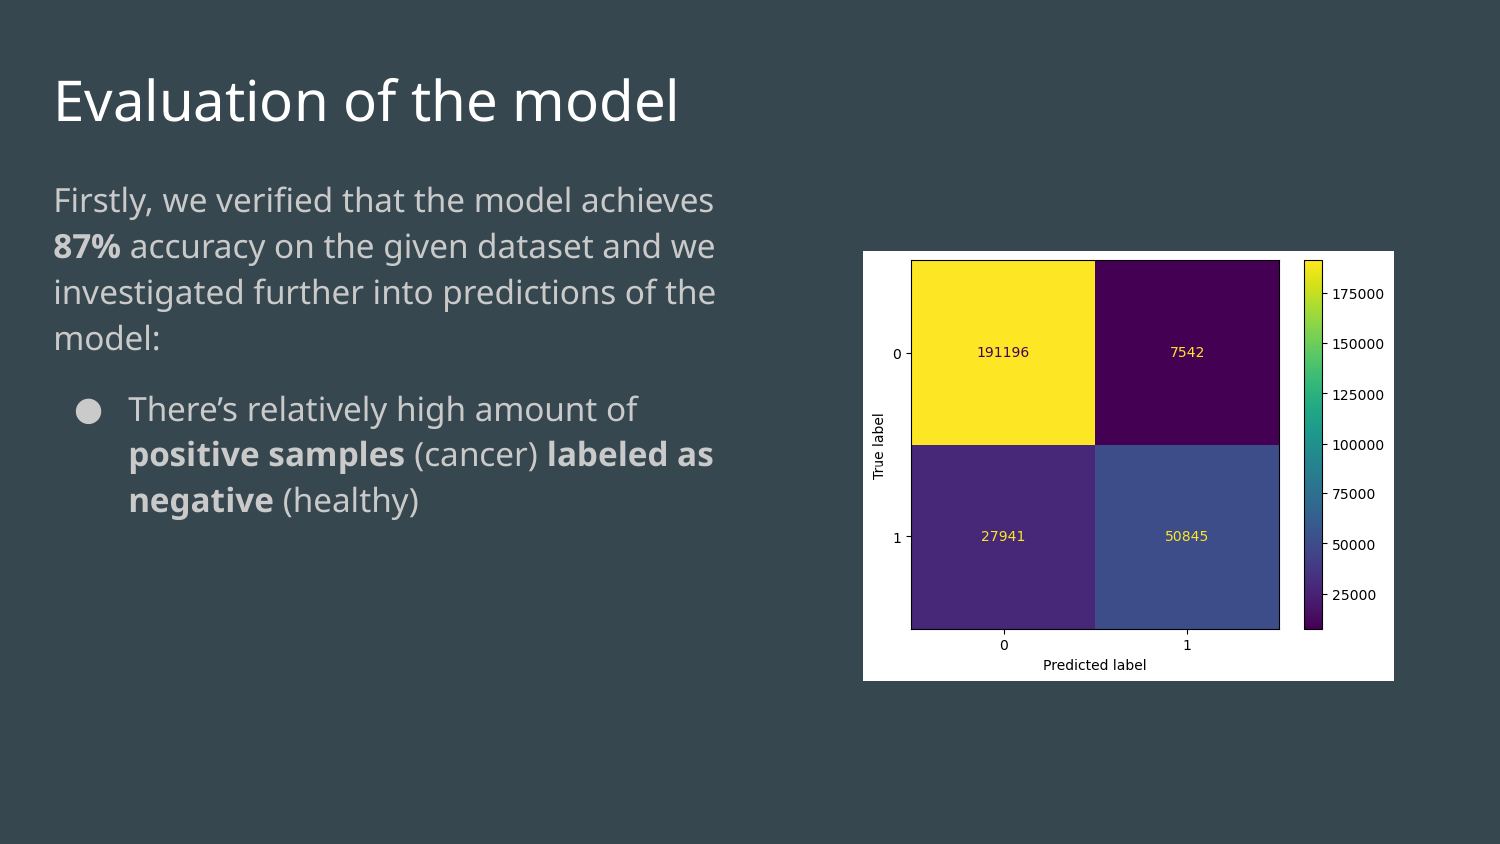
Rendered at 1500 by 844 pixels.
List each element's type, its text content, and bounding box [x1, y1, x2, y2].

picture [863, 251, 1394, 681]
list Firstly, we verified that the model achieves 87% accuracy on the given dataset and we investigated further into predictions of the model: There’s relatively high amount of positive samples (cancer) labeled as negative (healthy) [38, 158, 756, 615]
title Evaluation of the model [38, 28, 931, 153]
